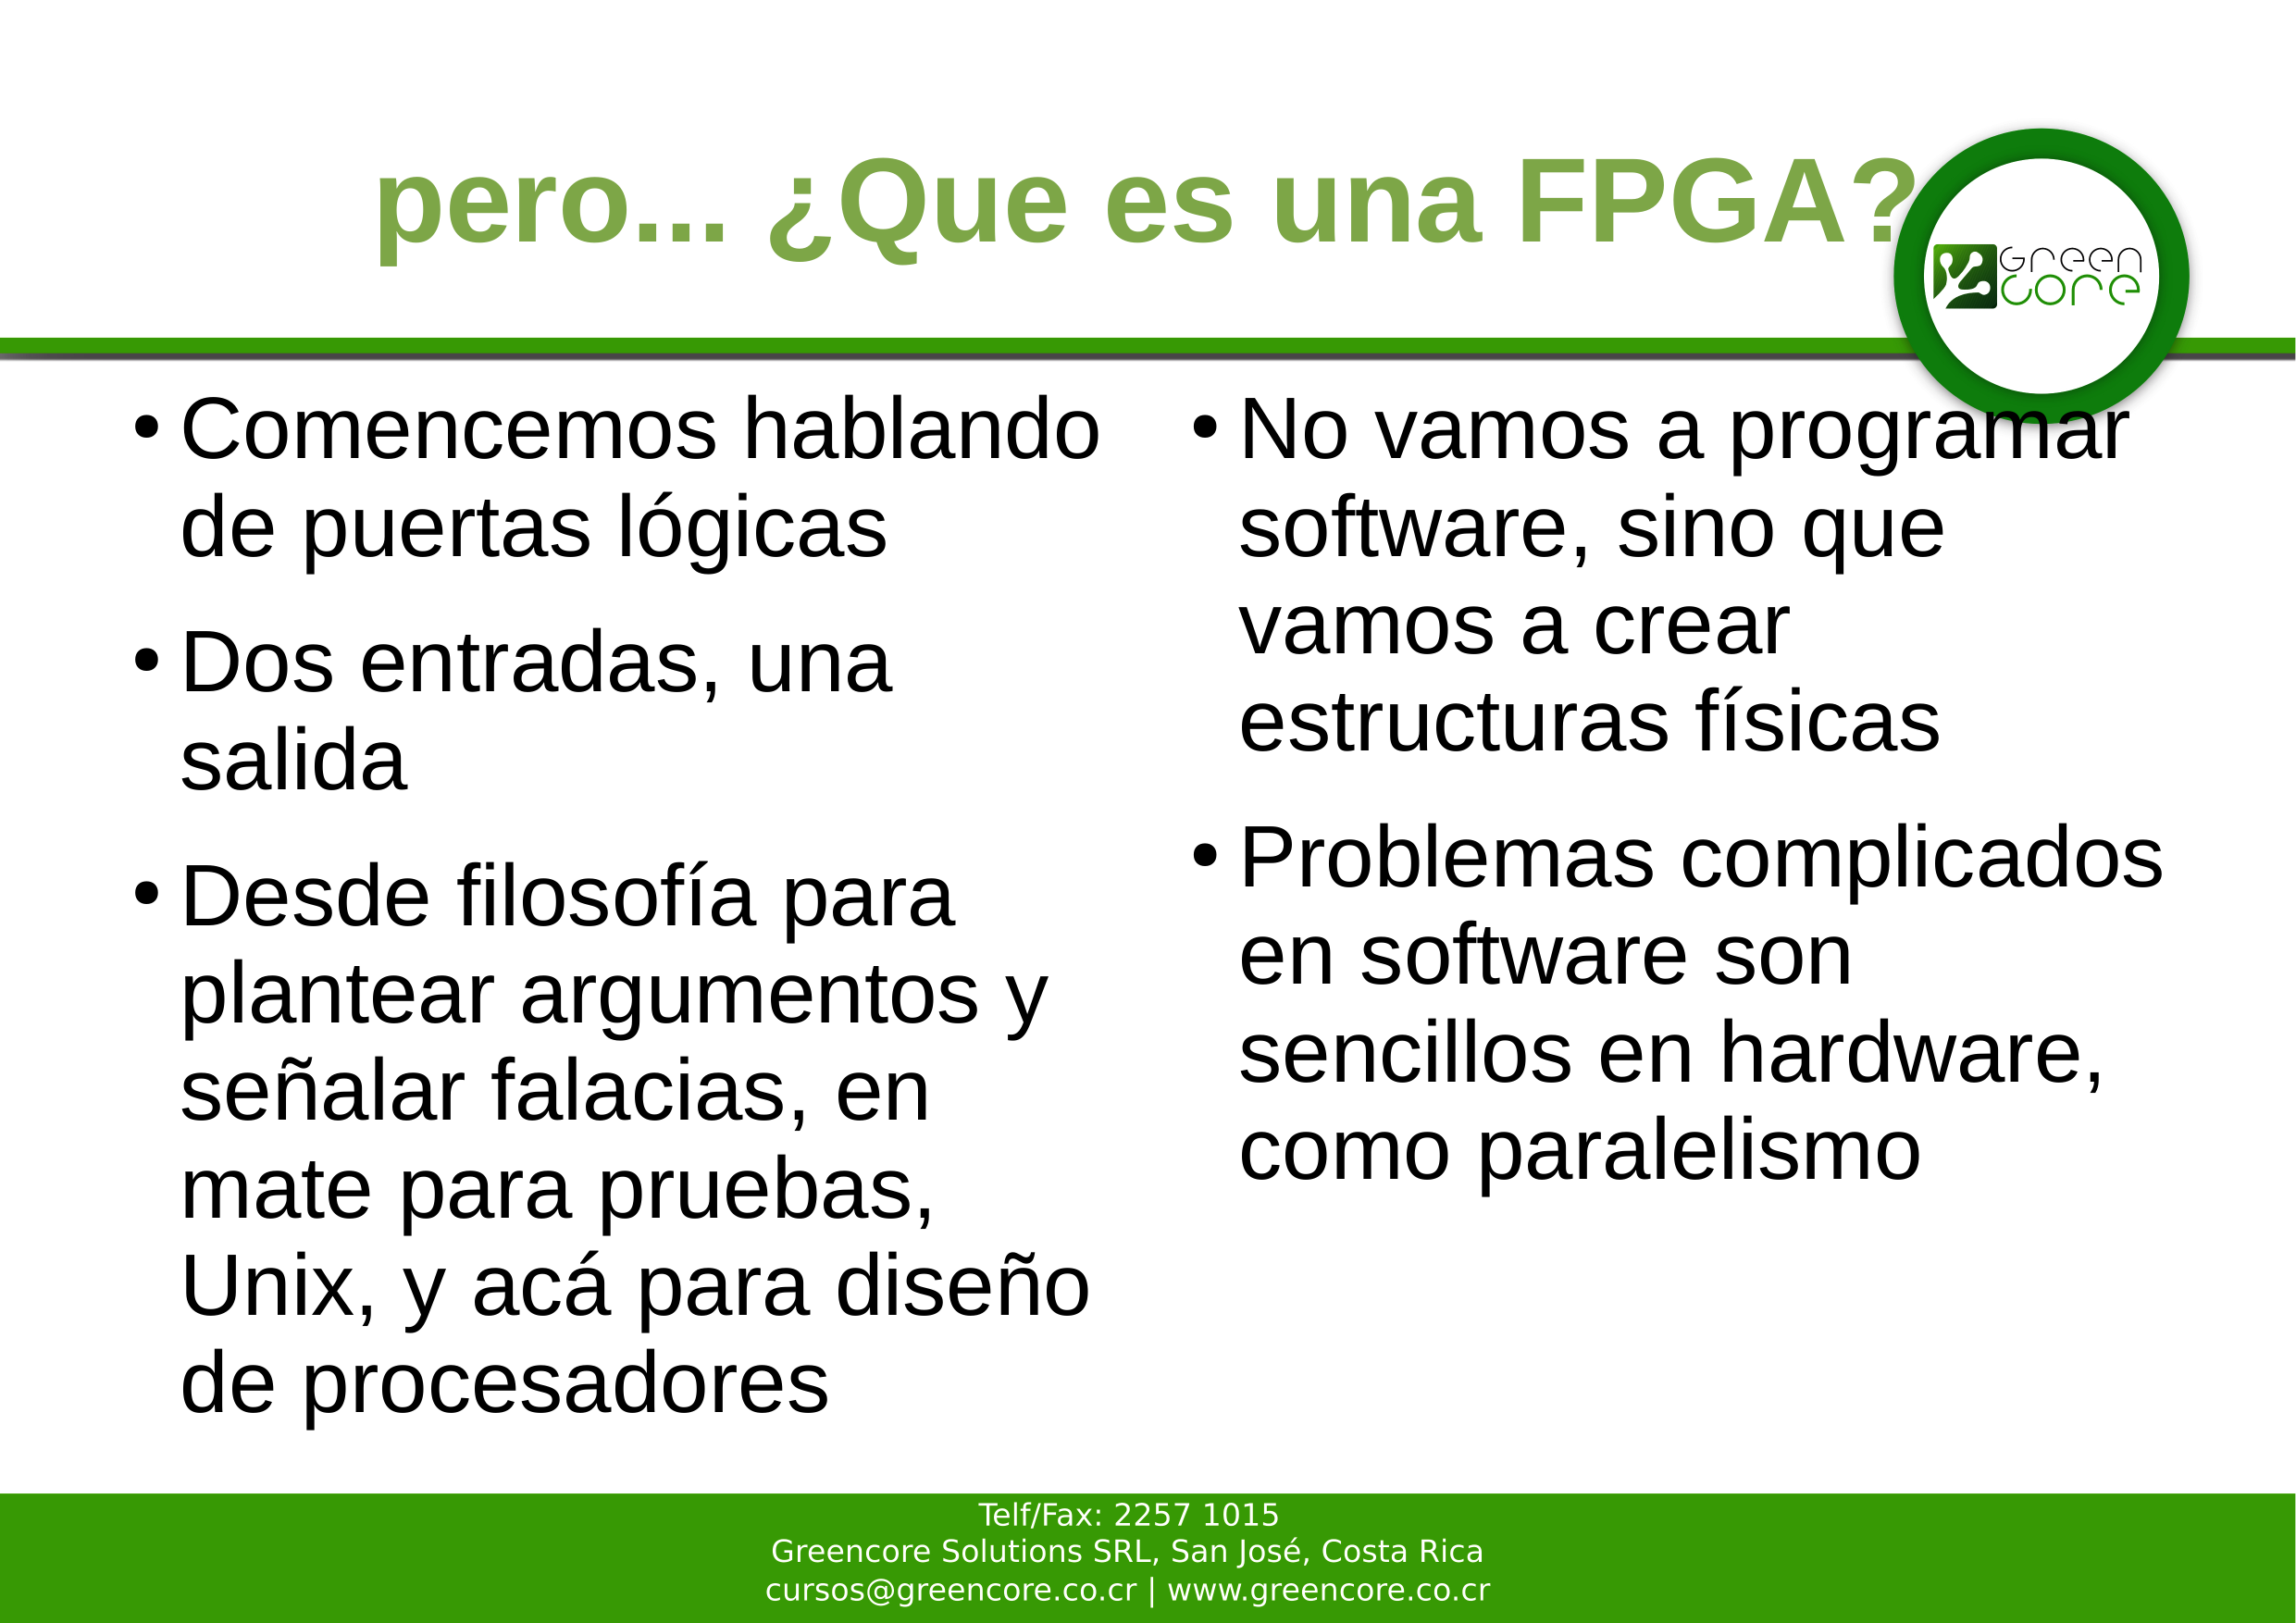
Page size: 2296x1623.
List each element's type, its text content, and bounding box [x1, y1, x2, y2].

list Comencemos hablando de puertas lógicas Dos entradas, una salida Desde filosofía para plantear argumentos y señalar falacias, en mate para pruebas, Unix, y acá para diseño de procesadores [115, 379, 1123, 1431]
title pero... ¿Que es una FPGA? [115, 64, 2181, 336]
list No vamos a programar software, sino que vamos a crear estructuras físicas Problemas complicados en software son sencillos en hardware, como paralelismo [1173, 379, 2182, 1321]
picture [0, 0, 2296, 1623]
